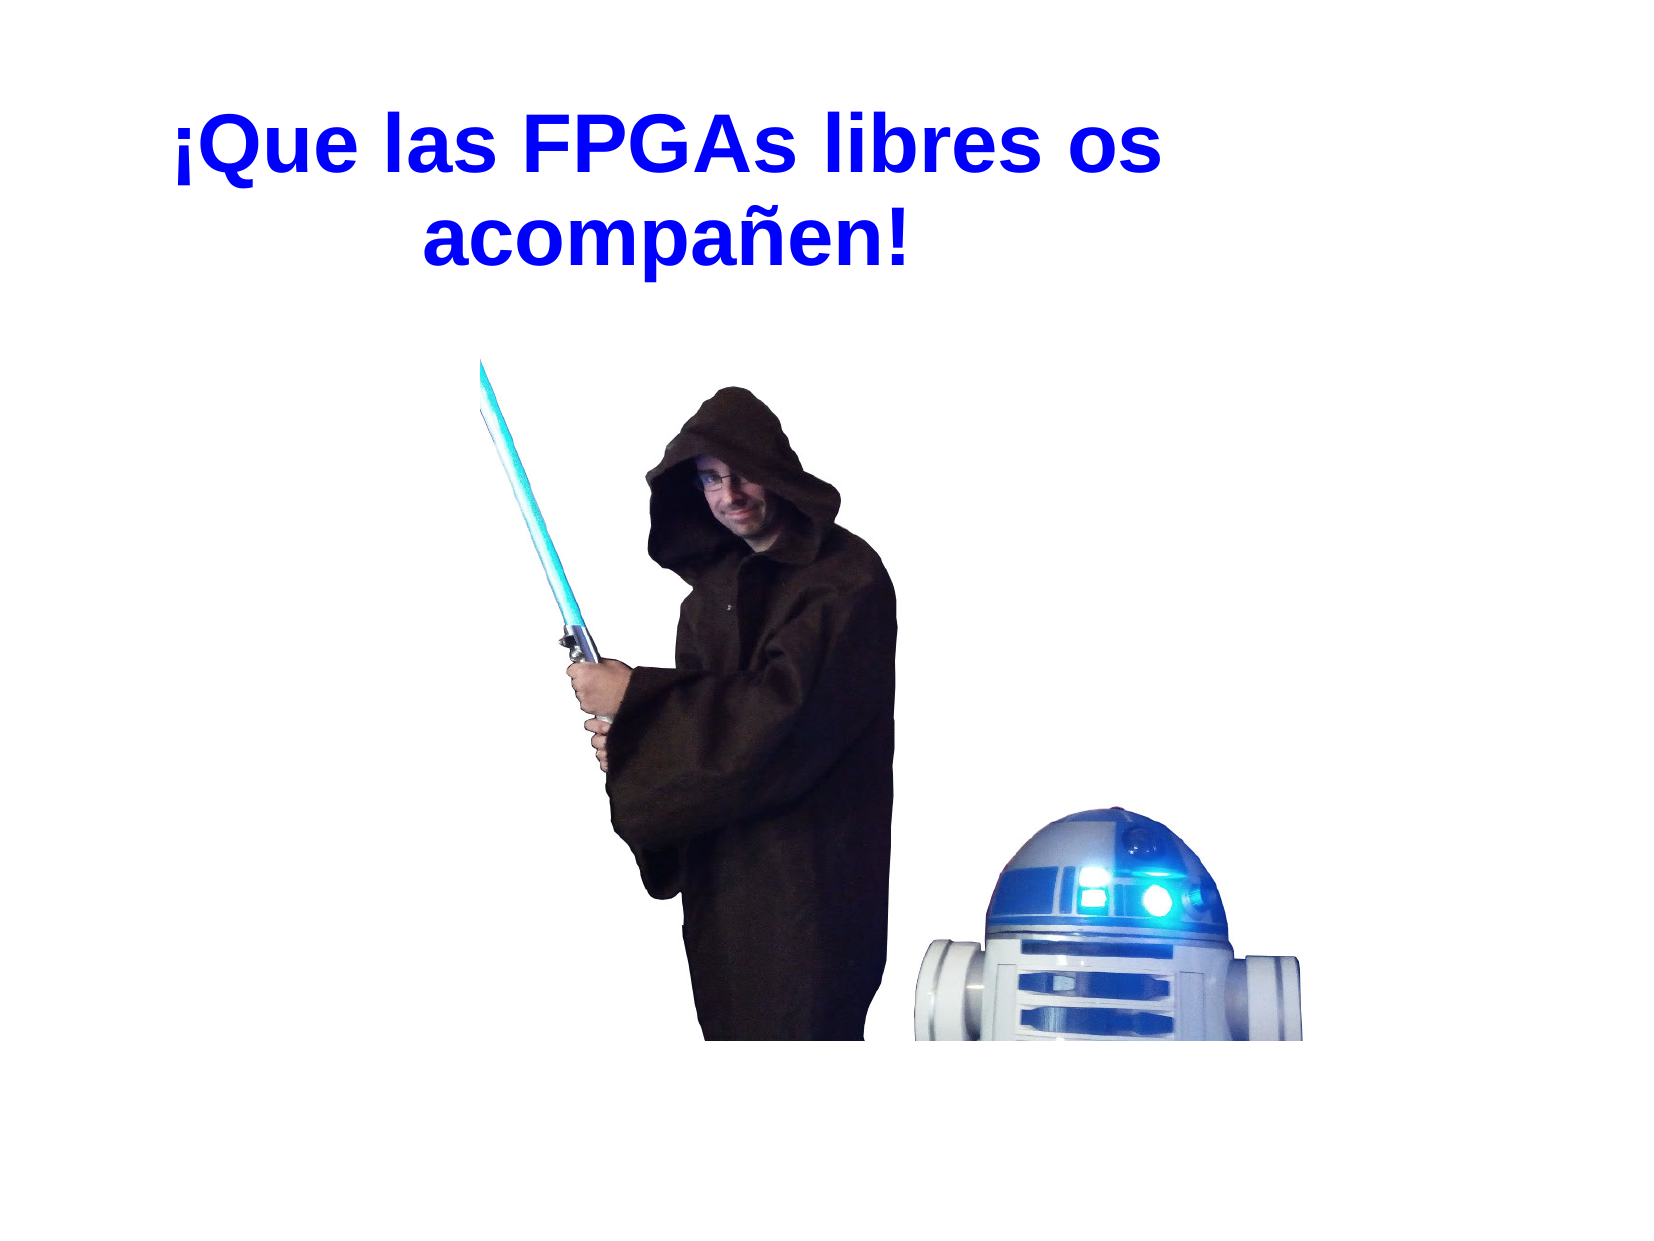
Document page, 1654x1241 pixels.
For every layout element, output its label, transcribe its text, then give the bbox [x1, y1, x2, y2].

picture [480, 332, 1334, 1041]
text_box ¡Que las FPGAs libres os acompañen! [150, 90, 1186, 291]
